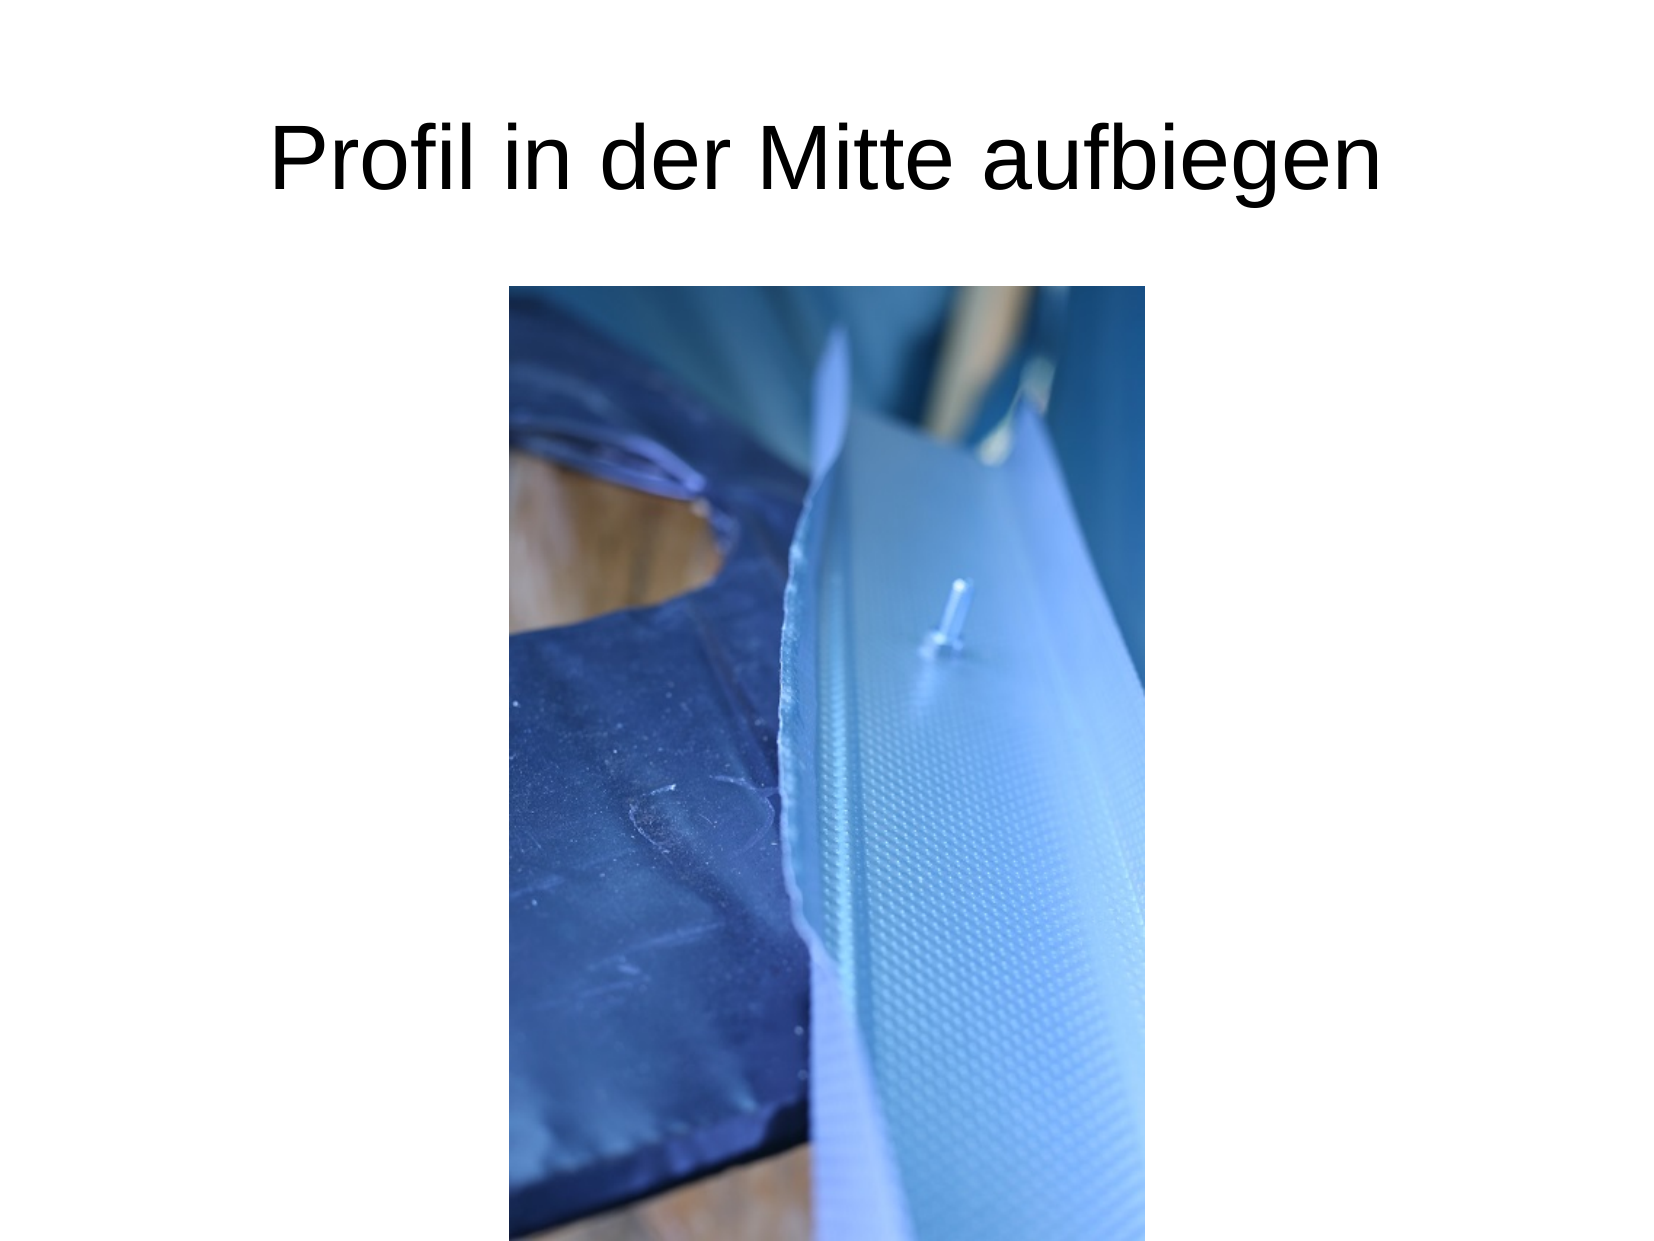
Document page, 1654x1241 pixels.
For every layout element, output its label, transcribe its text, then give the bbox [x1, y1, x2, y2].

title Profil in der Mitte aufbiegen [82, 49, 1571, 257]
picture [509, 286, 1145, 1241]
